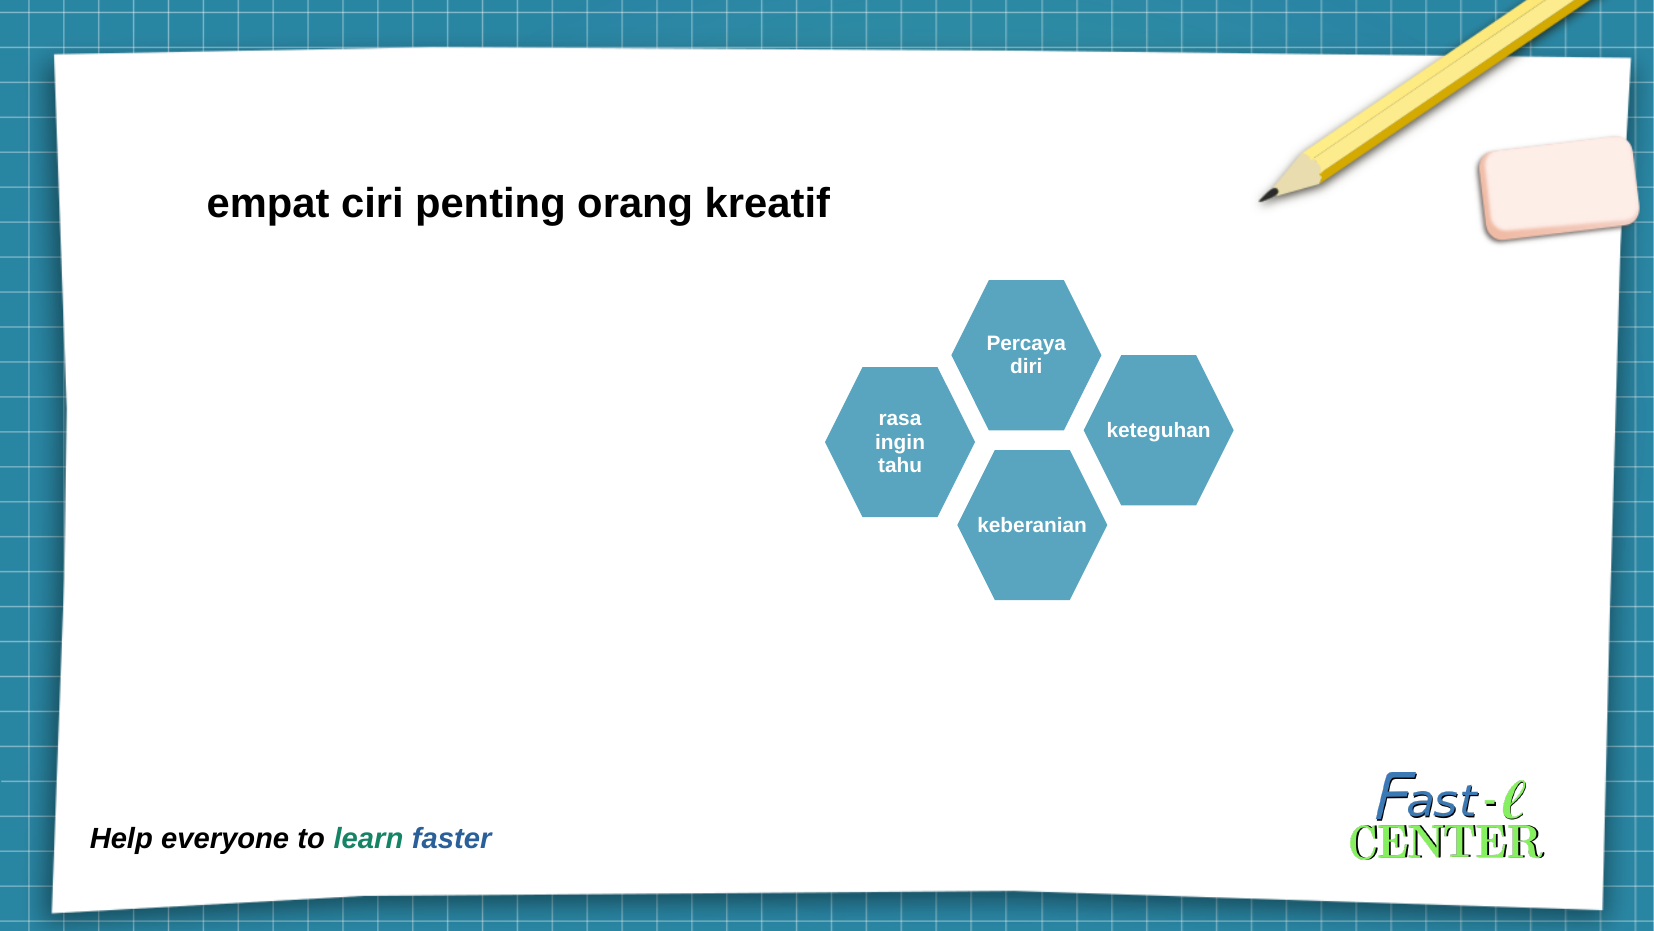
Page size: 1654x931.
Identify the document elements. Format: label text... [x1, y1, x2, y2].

picture [0, 0, 1654, 931]
text_box Help everyone to learn faster [75, 814, 507, 863]
text_box Percaya diri [951, 280, 1102, 431]
text_box empat ciri penting orang kreatif [191, 172, 863, 237]
text_box keteguhan [1083, 355, 1234, 506]
text_box rasa ingin tahu [825, 367, 976, 518]
text_box keberanian [957, 450, 1108, 601]
